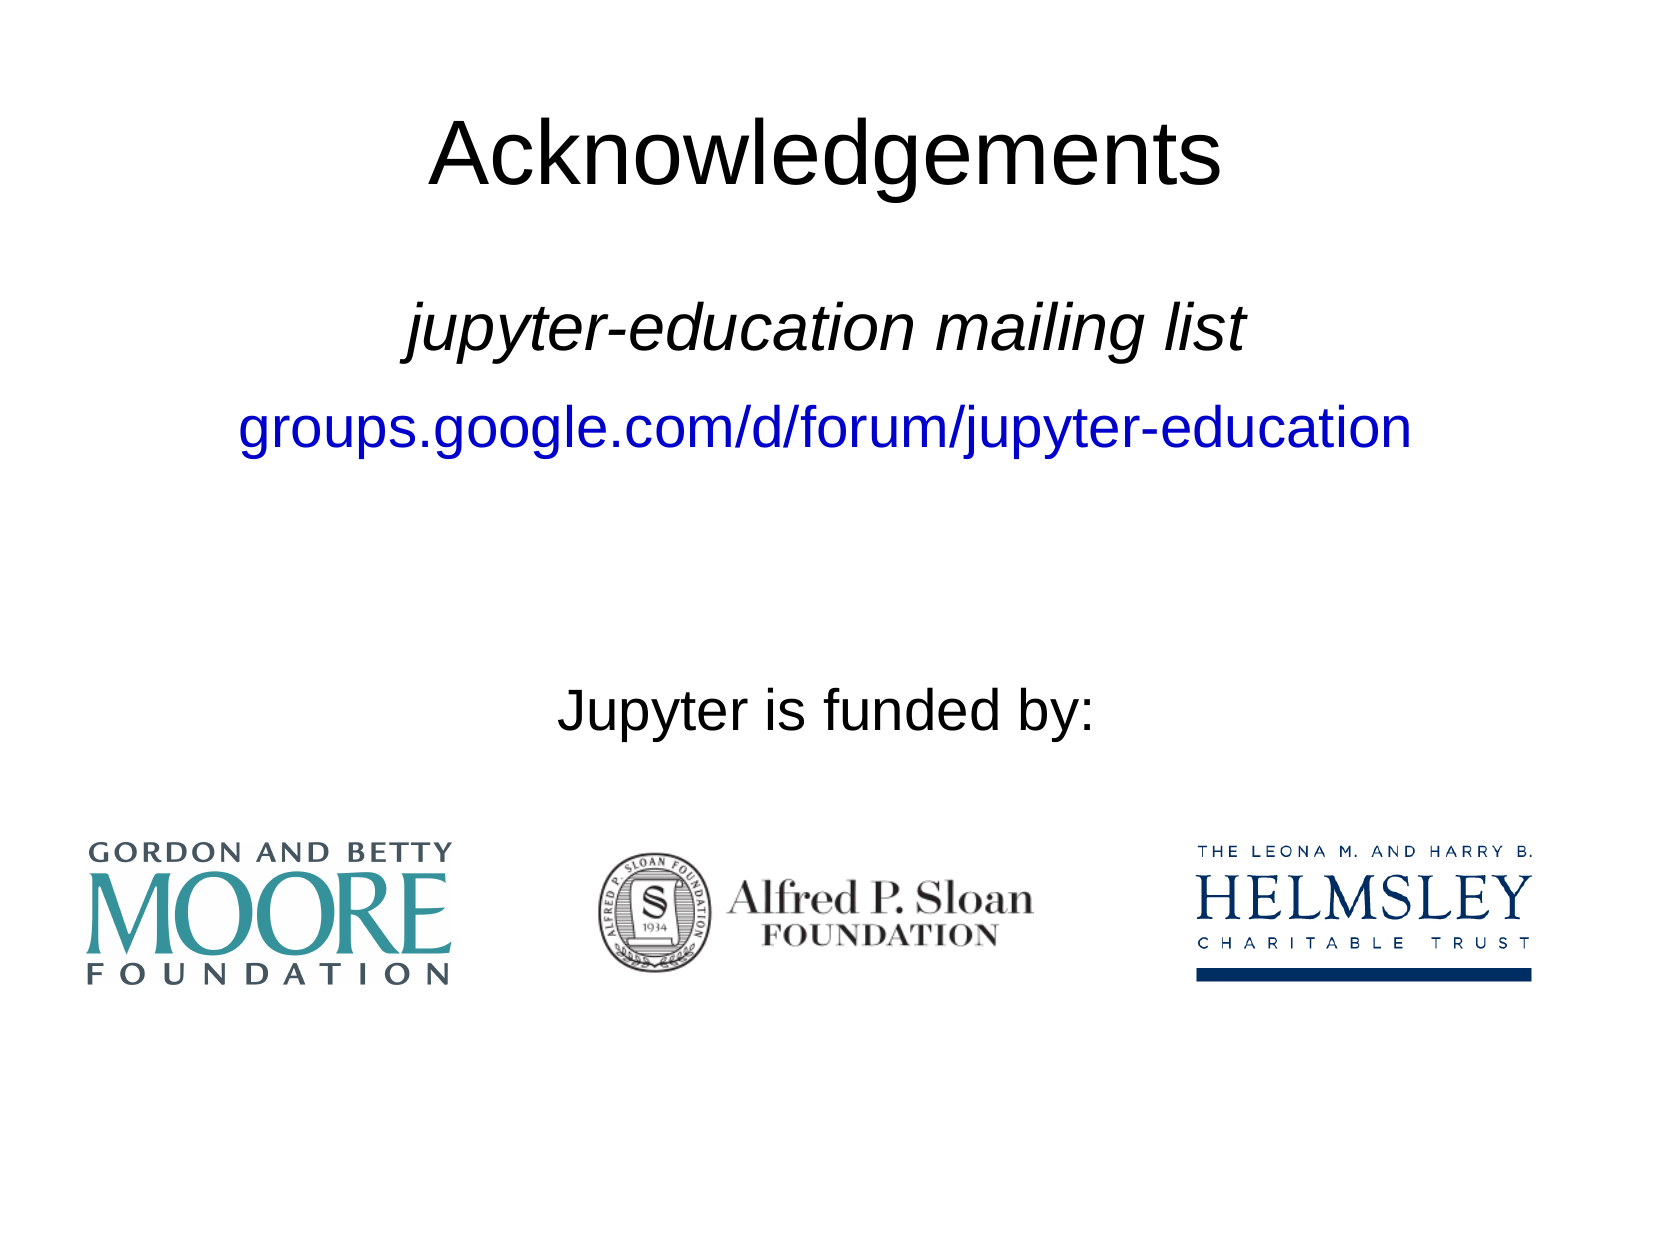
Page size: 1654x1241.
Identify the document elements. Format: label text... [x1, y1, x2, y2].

picture [86, 842, 452, 985]
picture [1159, 804, 1568, 1023]
picture [592, 781, 1041, 1046]
title Acknowledgements [82, 49, 1571, 257]
list jupyter-education mailing list groups.google.com/d/forum/jupyter-education Jupyter is funded by: [82, 290, 1571, 1010]
